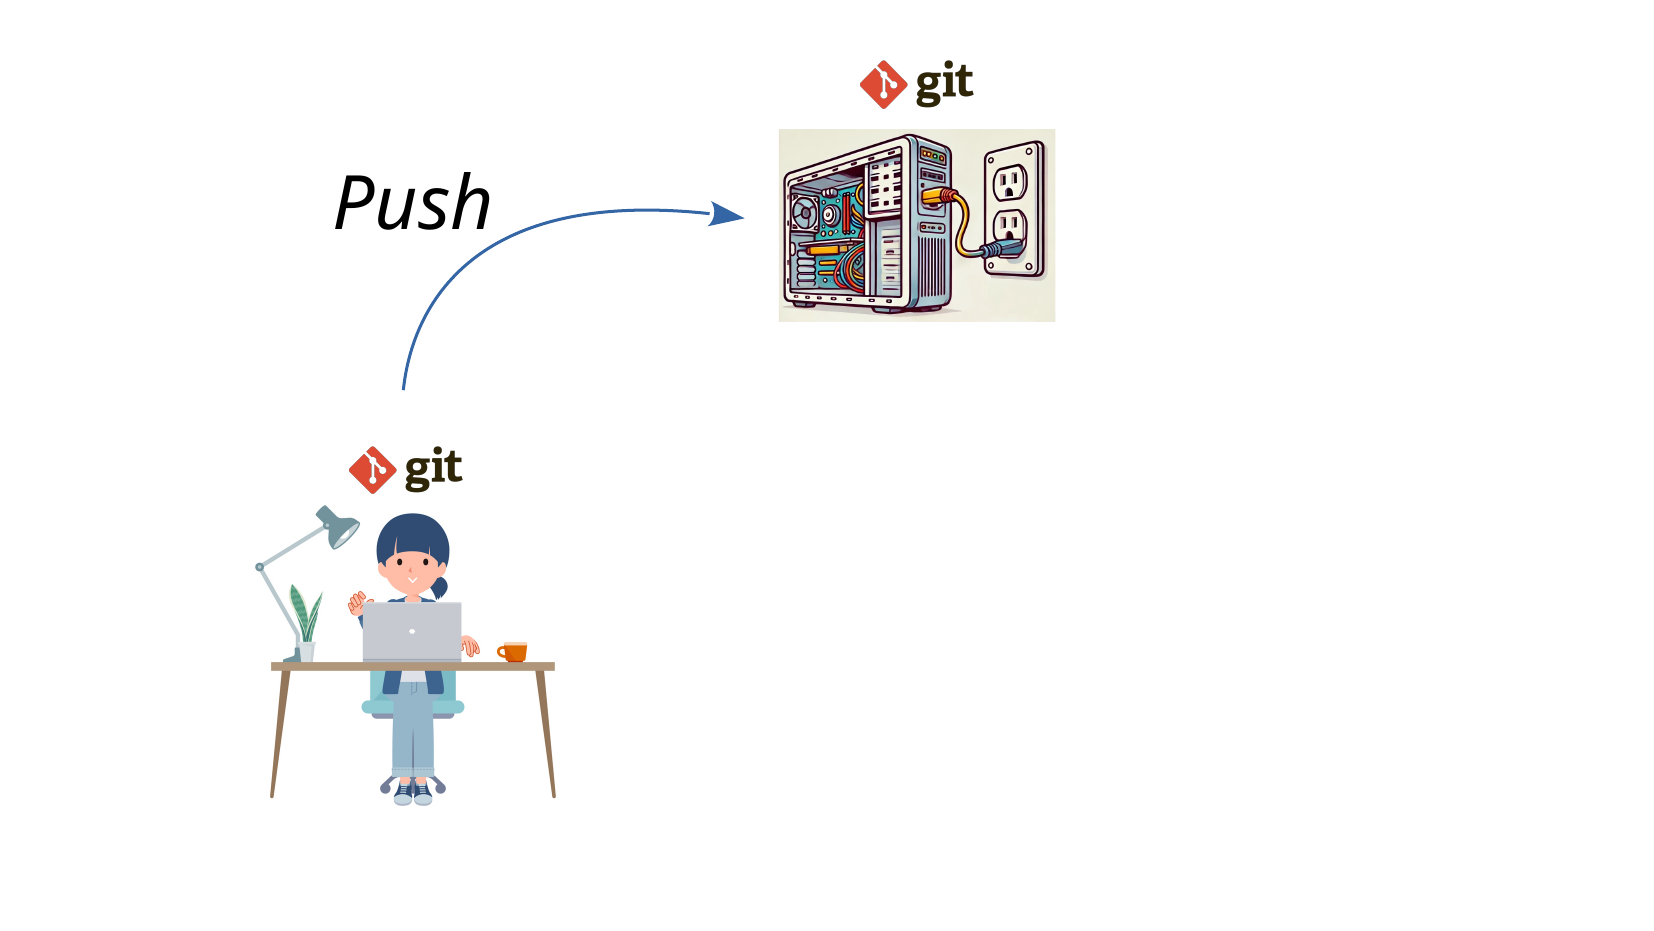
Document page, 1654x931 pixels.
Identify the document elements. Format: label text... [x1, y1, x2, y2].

picture [860, 60, 974, 109]
picture [778, 129, 1056, 322]
text_box Push [288, 141, 538, 238]
picture [161, 446, 628, 868]
